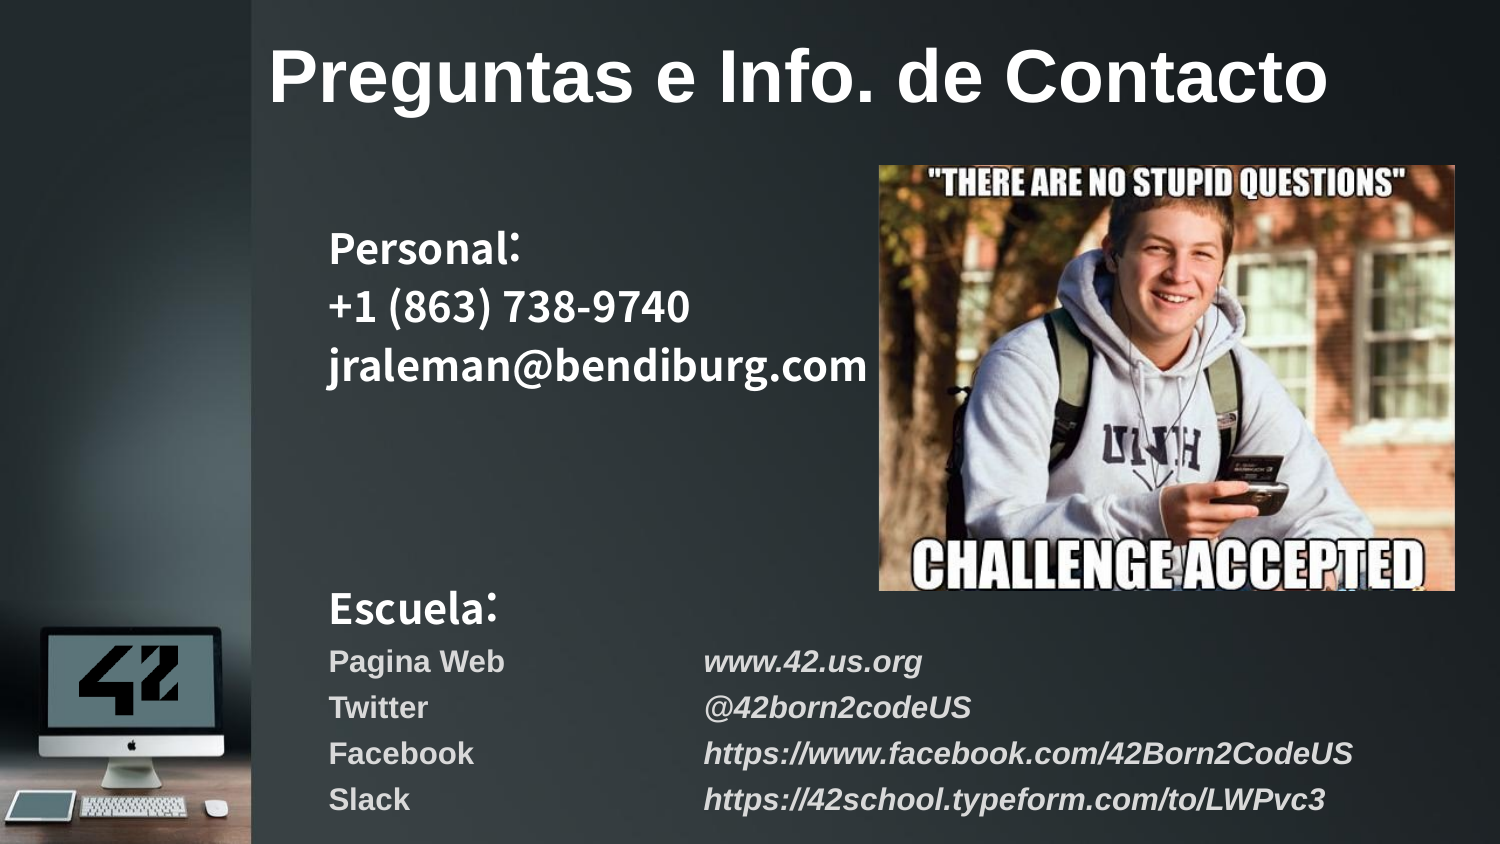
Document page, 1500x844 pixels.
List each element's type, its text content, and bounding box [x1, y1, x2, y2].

title Preguntas e Info. de Contacto [253, 0, 1500, 146]
list Personal: +1 (863) 738-9740 jraleman@bendiburg.com Escuela: Pagina Web www.42.us.org Twitter @42born2codeUS Facebook https://www.facebook.com/42Born2CodeUS Slack https://42school.typeform.com/to/LWPvc3 [313, 376, 1459, 662]
picture [0, 0, 1500, 844]
